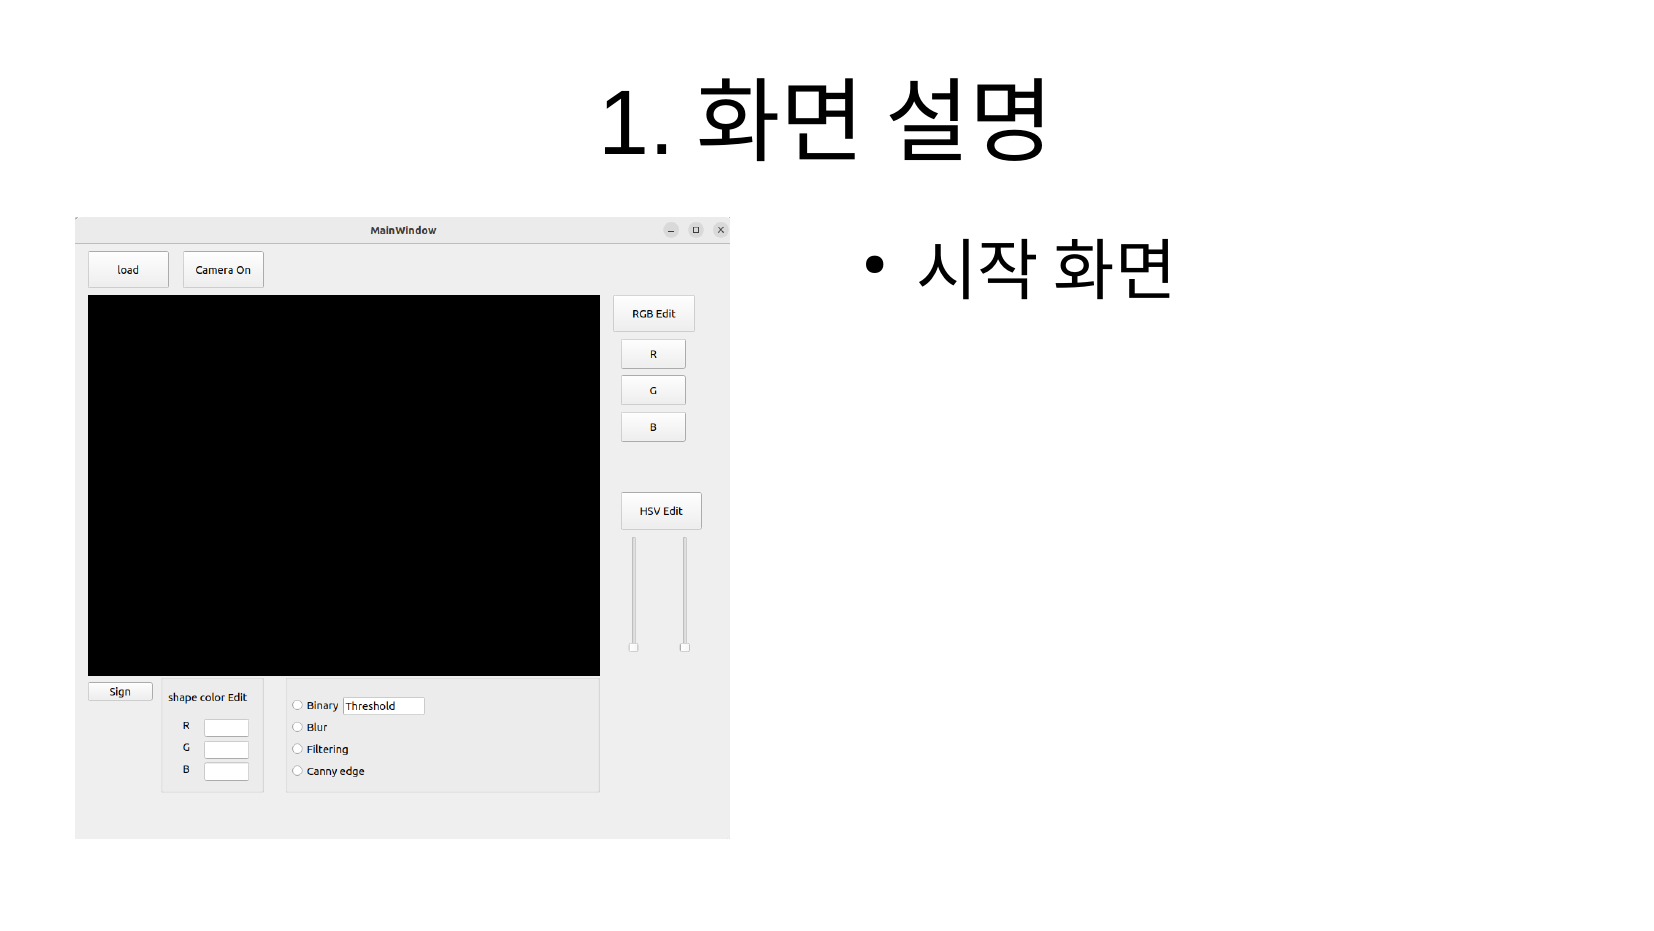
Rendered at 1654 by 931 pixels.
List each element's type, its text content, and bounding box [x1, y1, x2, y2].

list 시작 화면 [845, 217, 1572, 758]
title 1.화면 설명 [82, 37, 1571, 193]
picture [75, 217, 730, 840]
